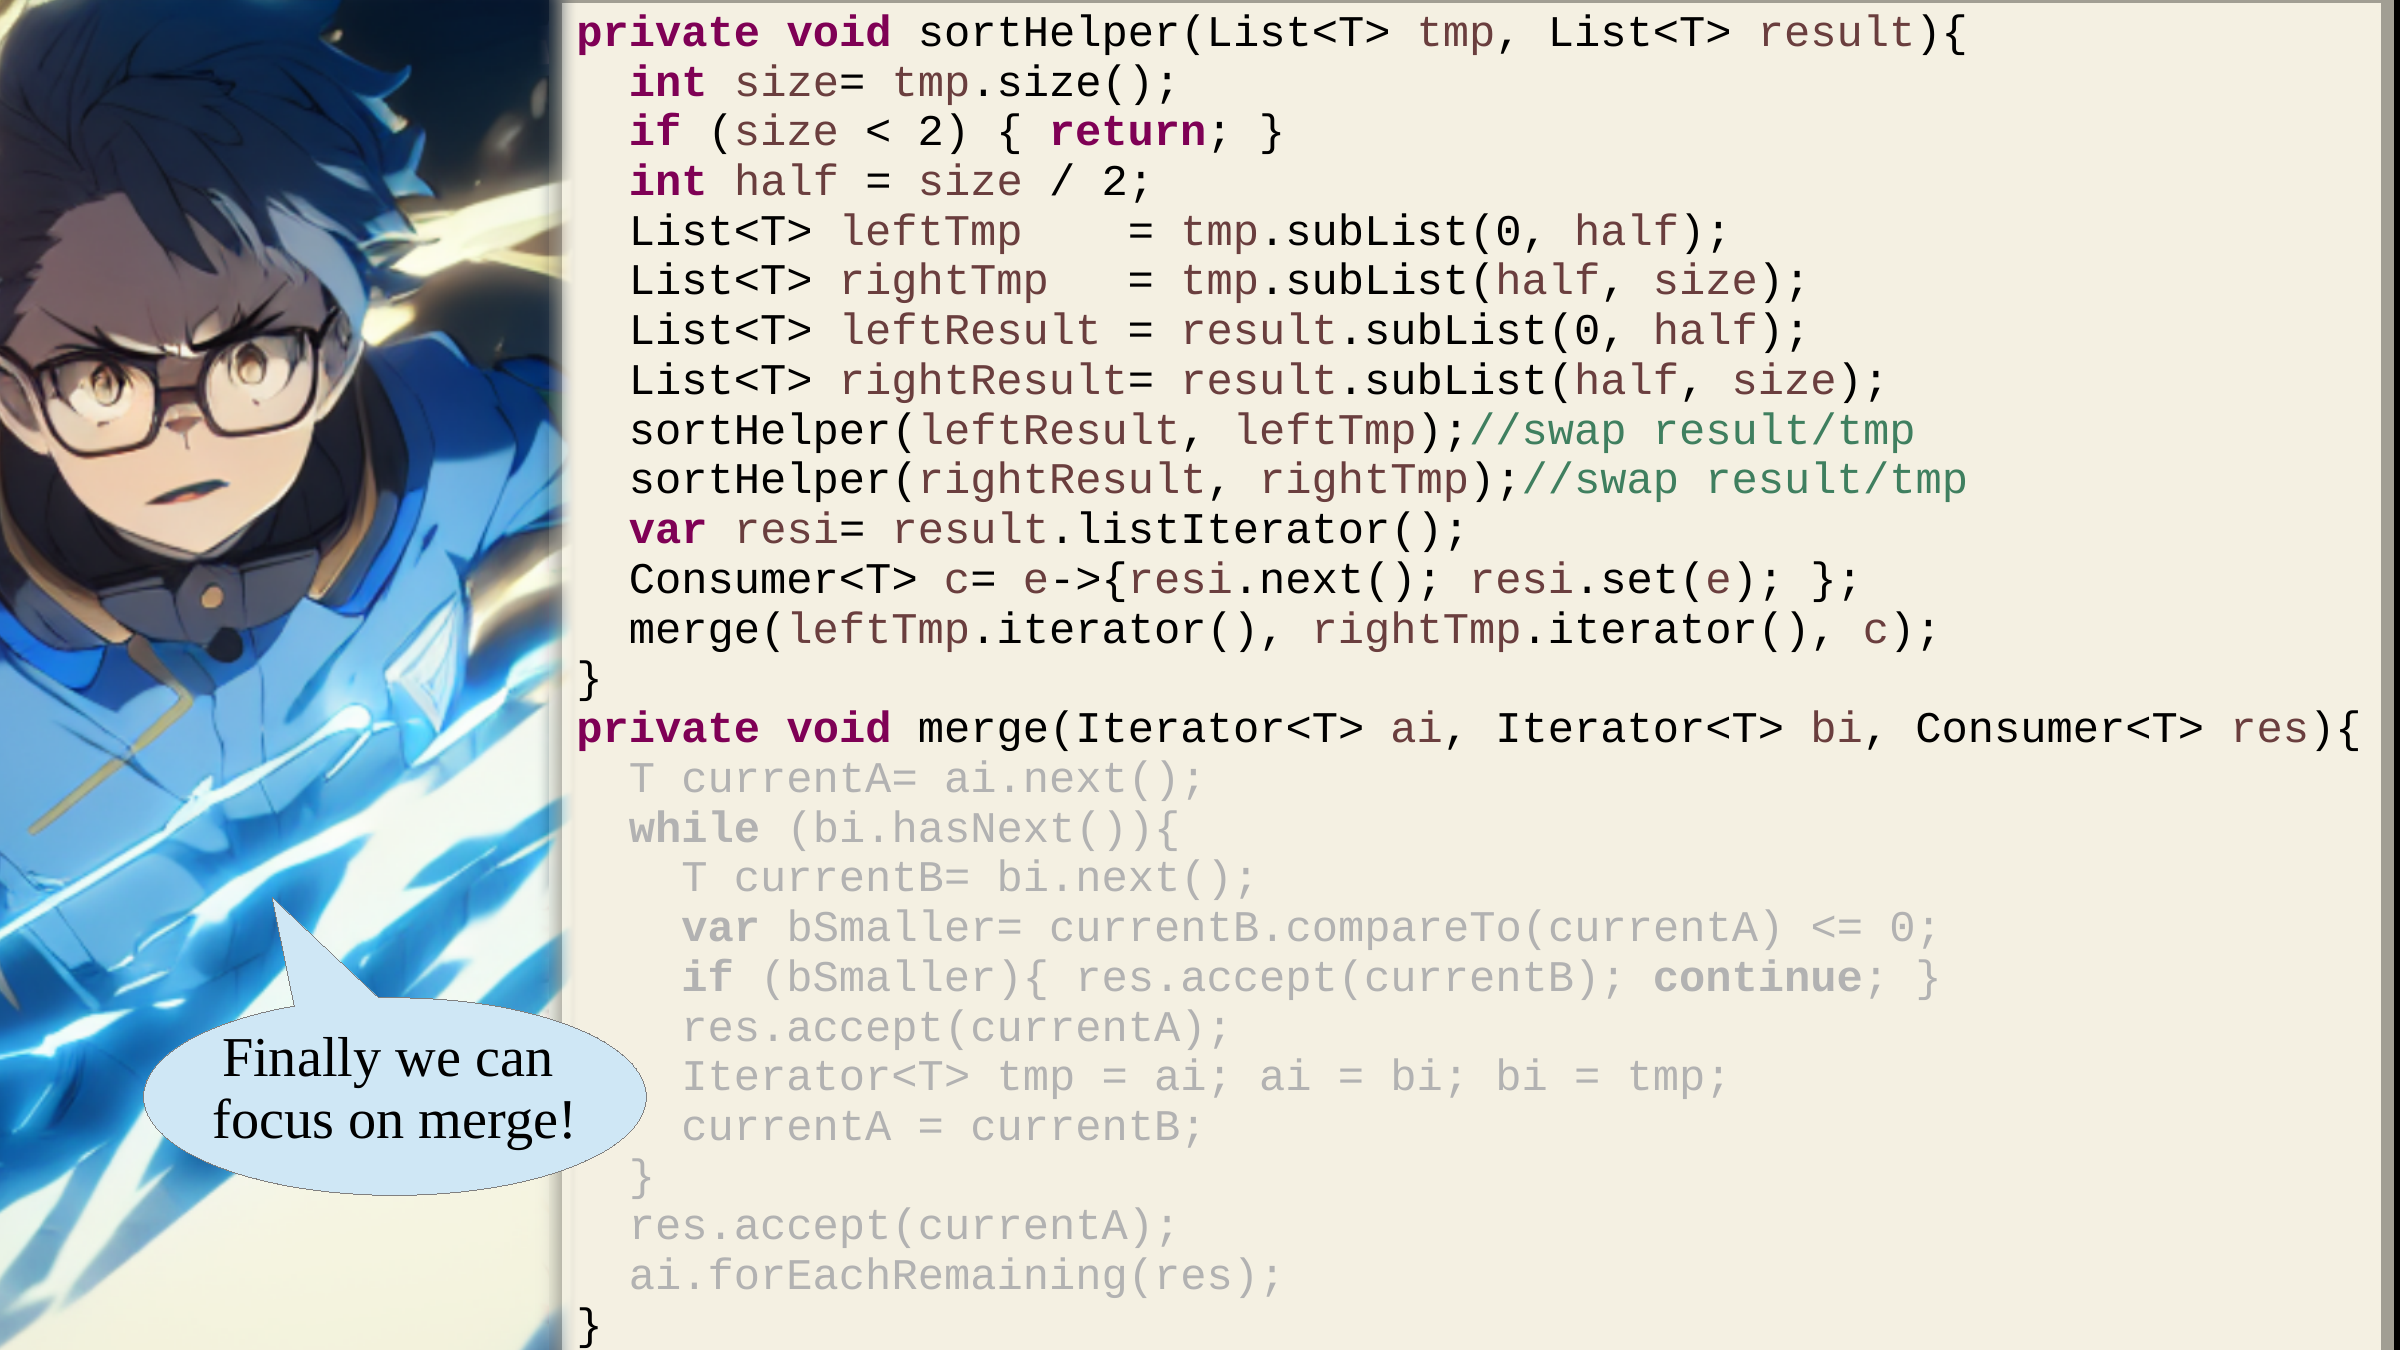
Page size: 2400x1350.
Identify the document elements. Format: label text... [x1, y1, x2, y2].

text_box private void sortHelper(List<T> tmp, List<T> result){ int size= tmp.size(); if (size < 2) { return; } int half = size / 2; List<T> leftTmp = tmp.subList(0, half); List<T> rightTmp = tmp.subList(half, size); List<T> leftResult = result.subList(0, half); List<T> rightResult= result.subList(half, size); sortHelper(leftResult, leftTmp);//swap result/tmp sortHelper(rightResult, rightTmp);//swap result/tmp var resi= result.listIterator(); Consumer<T> c= e->{resi.next(); resi.set(e); }; merge(leftTmp.iterator(), rightTmp.iterator(), c); } private void merge(Iterator<T> ai, Iterator<T> bi, Consumer<T> res){ T currentA= ai.next(); while (bi.hasNext()){ T currentB= bi.next(); var bSmaller= currentB.compareTo(currentA) <= 0; if (bSmaller){ res.accept(currentB); continue; } res.accept(currentA); Iterator<T> tmp = ai; ai = bi; bi = tmp; currentA = currentB; } res.accept(currentA); ai.forEachRemaining(res); } [578, 0, 2388, 1350]
text_box Finally we can focus on merge! [143, 897, 647, 1196]
picture [0, 0, 578, 1350]
text_box [2394, 0, 2400, 1350]
